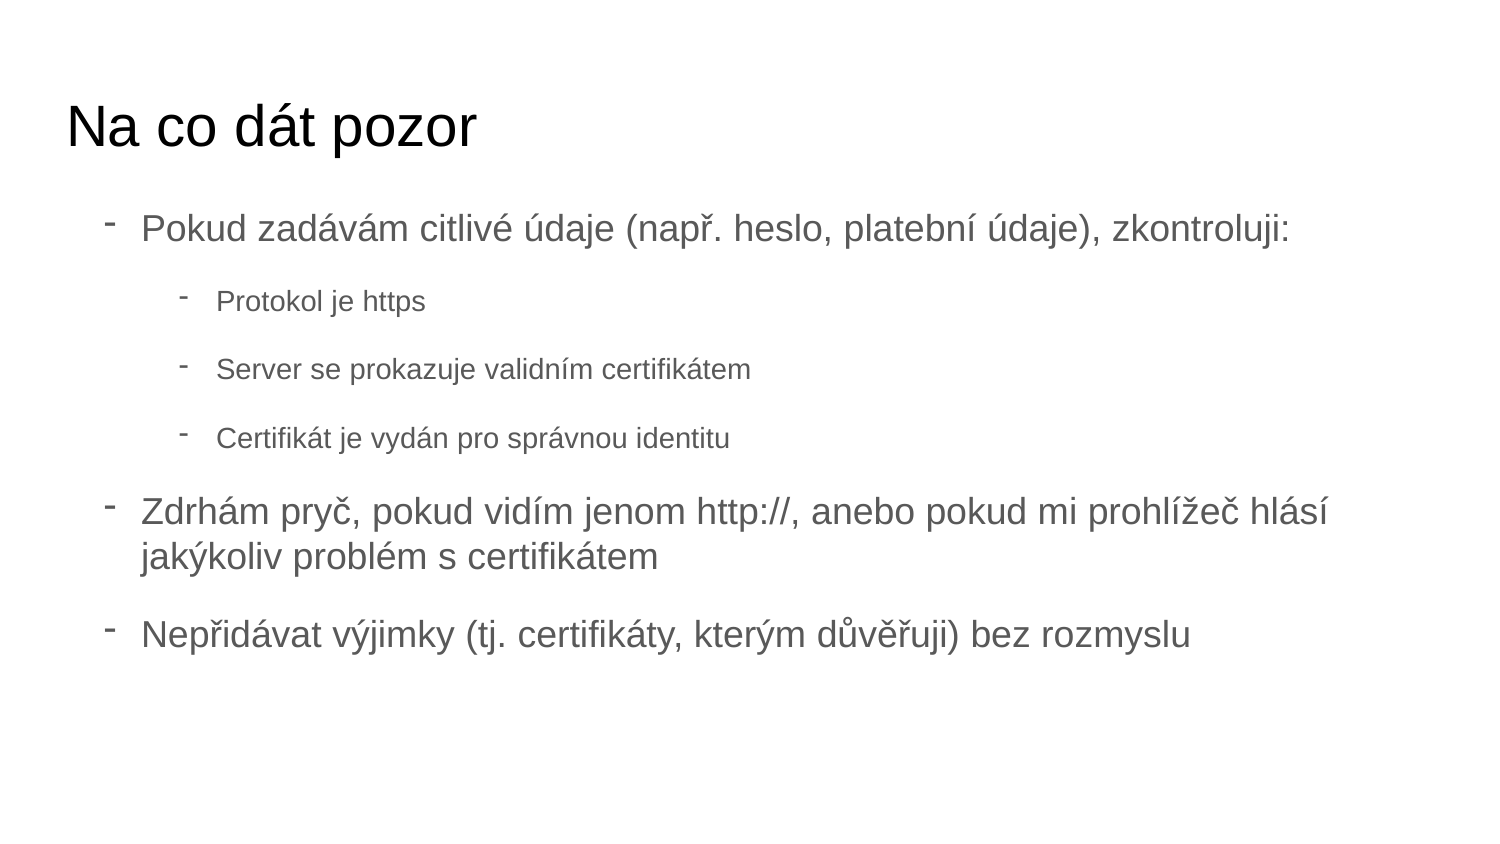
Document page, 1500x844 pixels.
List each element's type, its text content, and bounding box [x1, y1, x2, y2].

title Na co dát pozor [51, 72, 1449, 167]
list Pokud zadávám citlivé údaje (např. heslo, platební údaje), zkontroluji: Protokol je https Server se prokazuje validním certifikátem Certifikát je vydán pro správnou identitu Zdrhám pryč, pokud vidím jenom http://, anebo pokud mi prohlížeč hlásí jakýkoliv problém s certifikátem Nepřidávat výjimky (tj. certifikáty, kterým důvěřuji) bez rozmyslu [51, 189, 1449, 750]
